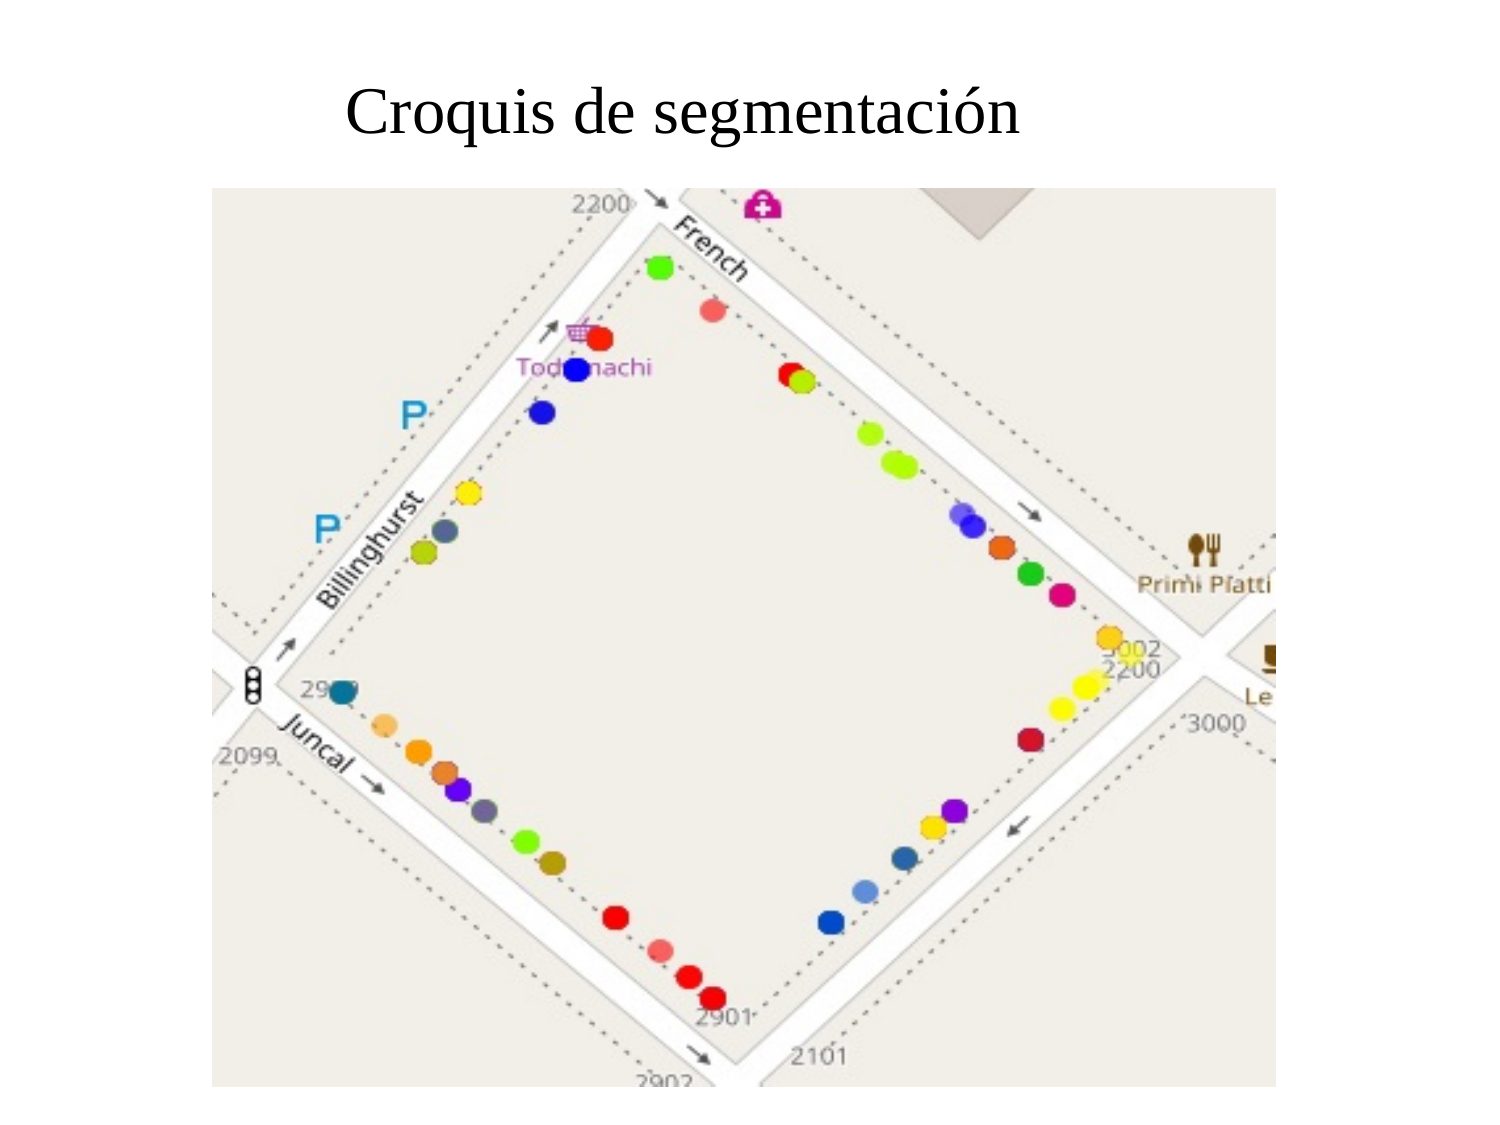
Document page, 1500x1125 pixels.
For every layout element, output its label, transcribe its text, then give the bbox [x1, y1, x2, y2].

text_box Croquis de segmentación [330, 59, 1182, 154]
picture [212, 188, 1276, 1087]
